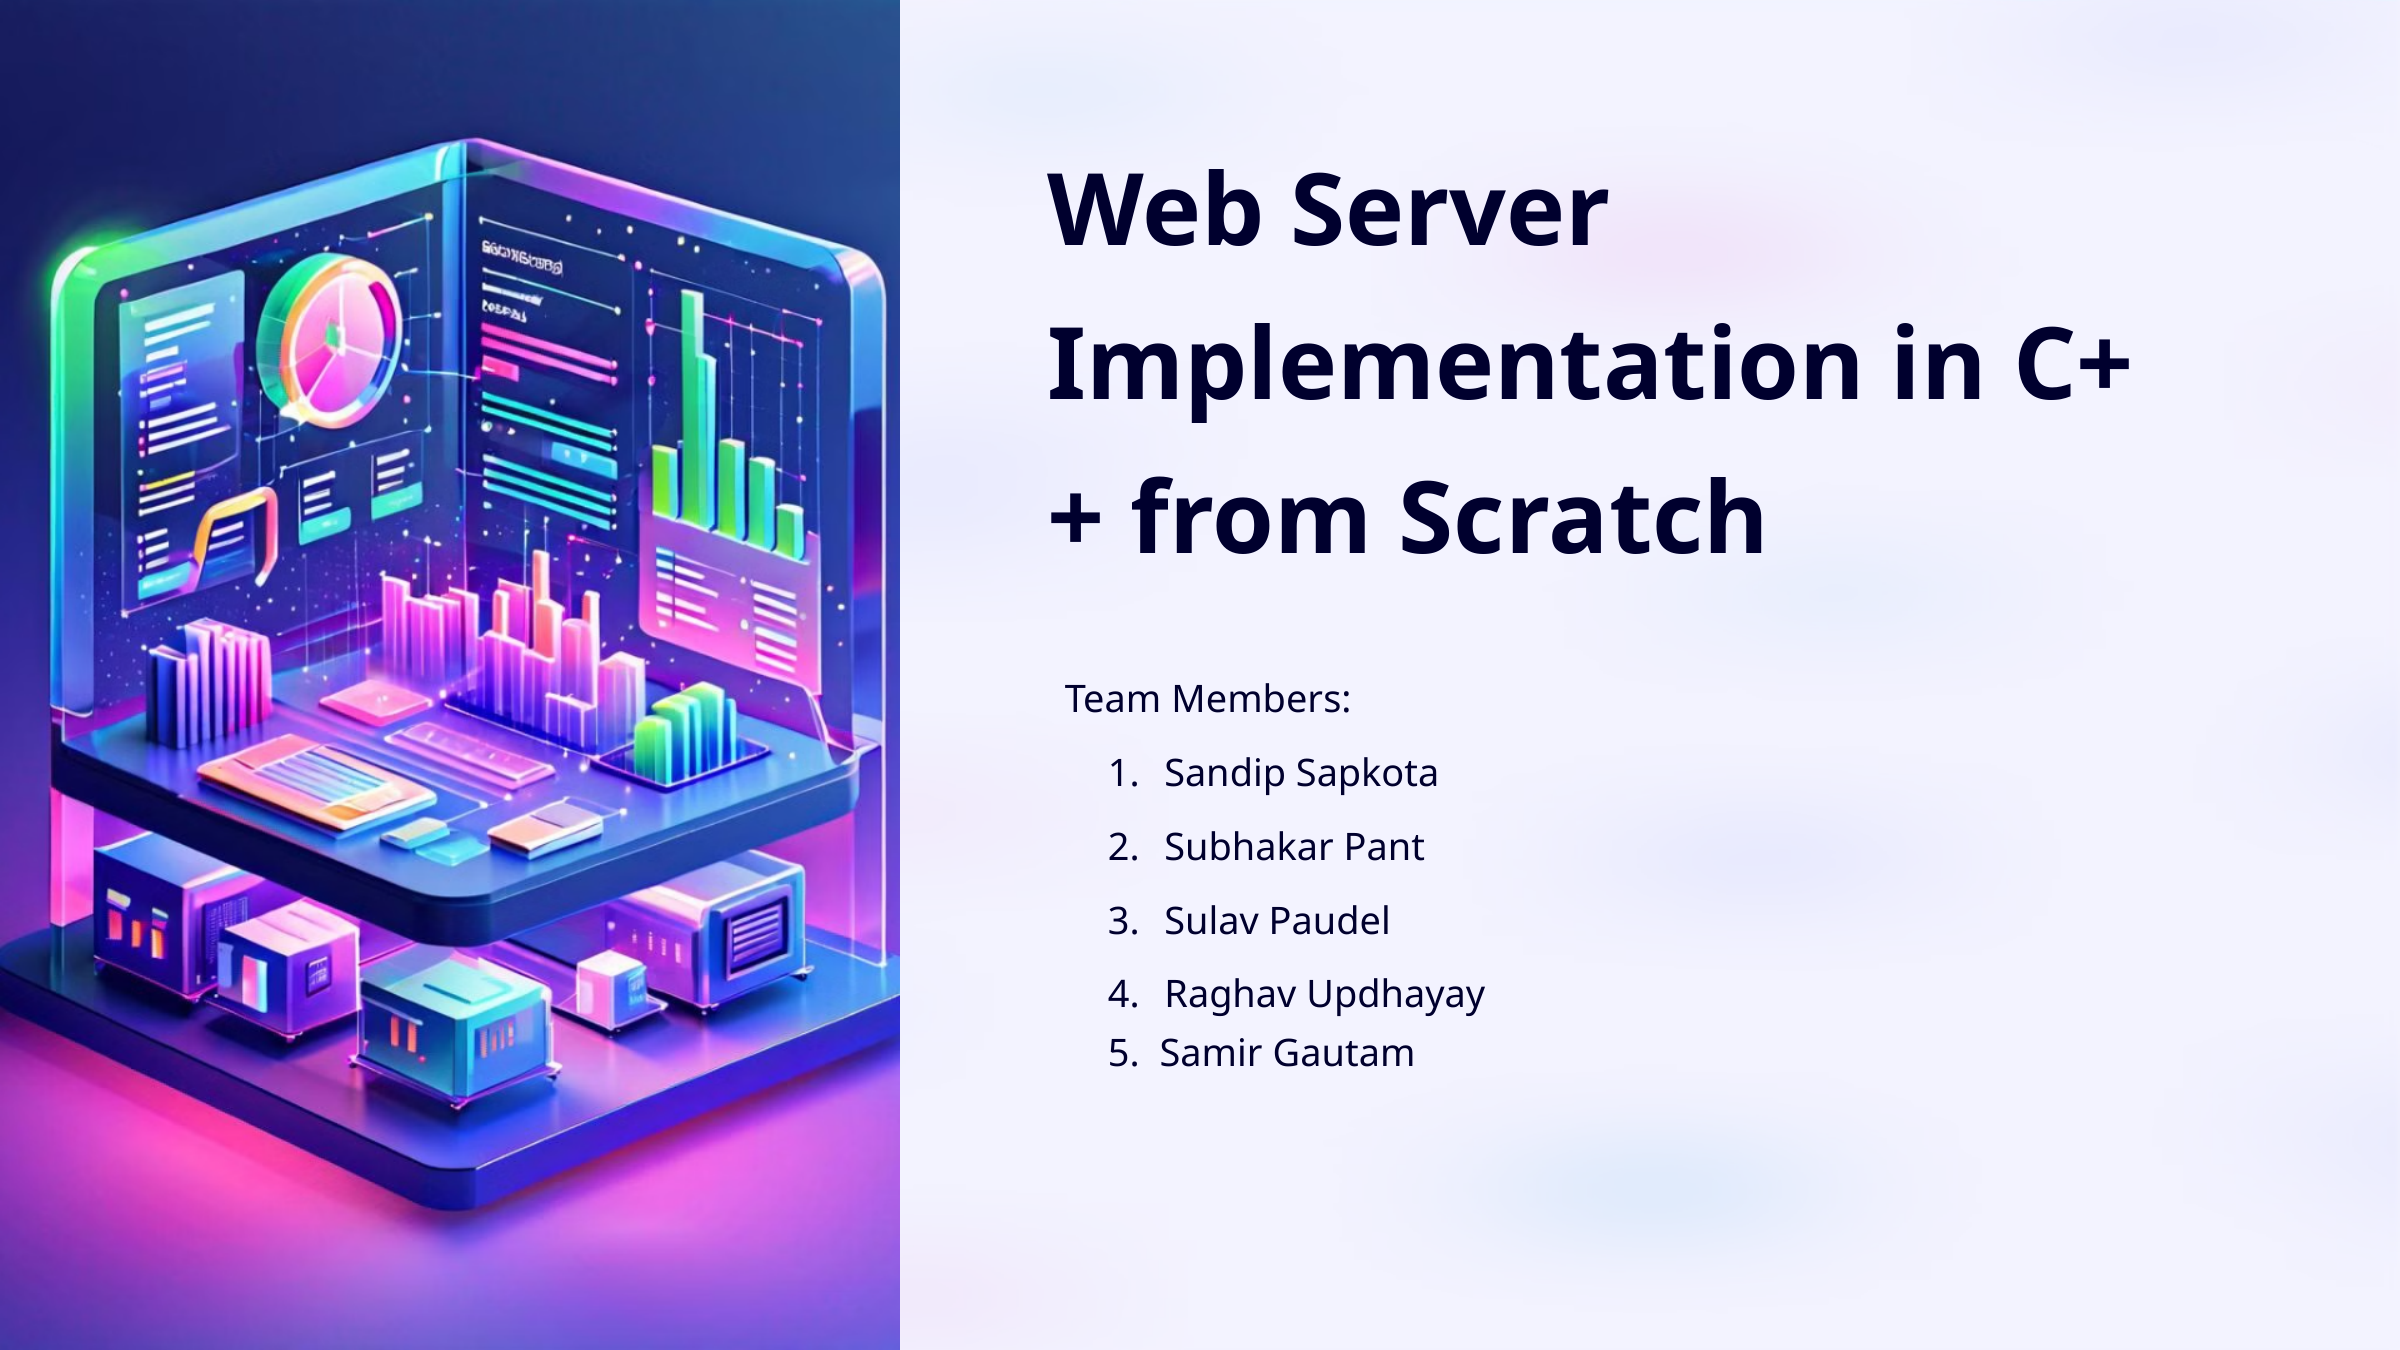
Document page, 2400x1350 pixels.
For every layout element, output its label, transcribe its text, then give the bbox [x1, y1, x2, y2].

text_box Web Server Implementation in C++ from Scratch [1032, 104, 2176, 525]
text_box Raghav Updhayay [1093, 947, 2268, 1009]
text_box [900, 0, 2400, 1350]
text_box Sulav Paudel [1093, 873, 2268, 935]
text_box Team Members: [1050, 651, 2285, 713]
text_box 5. Samir Gautam [1093, 1021, 2268, 1143]
text_box Sandip Sapkota [1093, 725, 2268, 787]
text_box Subhakar Pant [1093, 799, 2268, 861]
picture [0, 0, 900, 1350]
